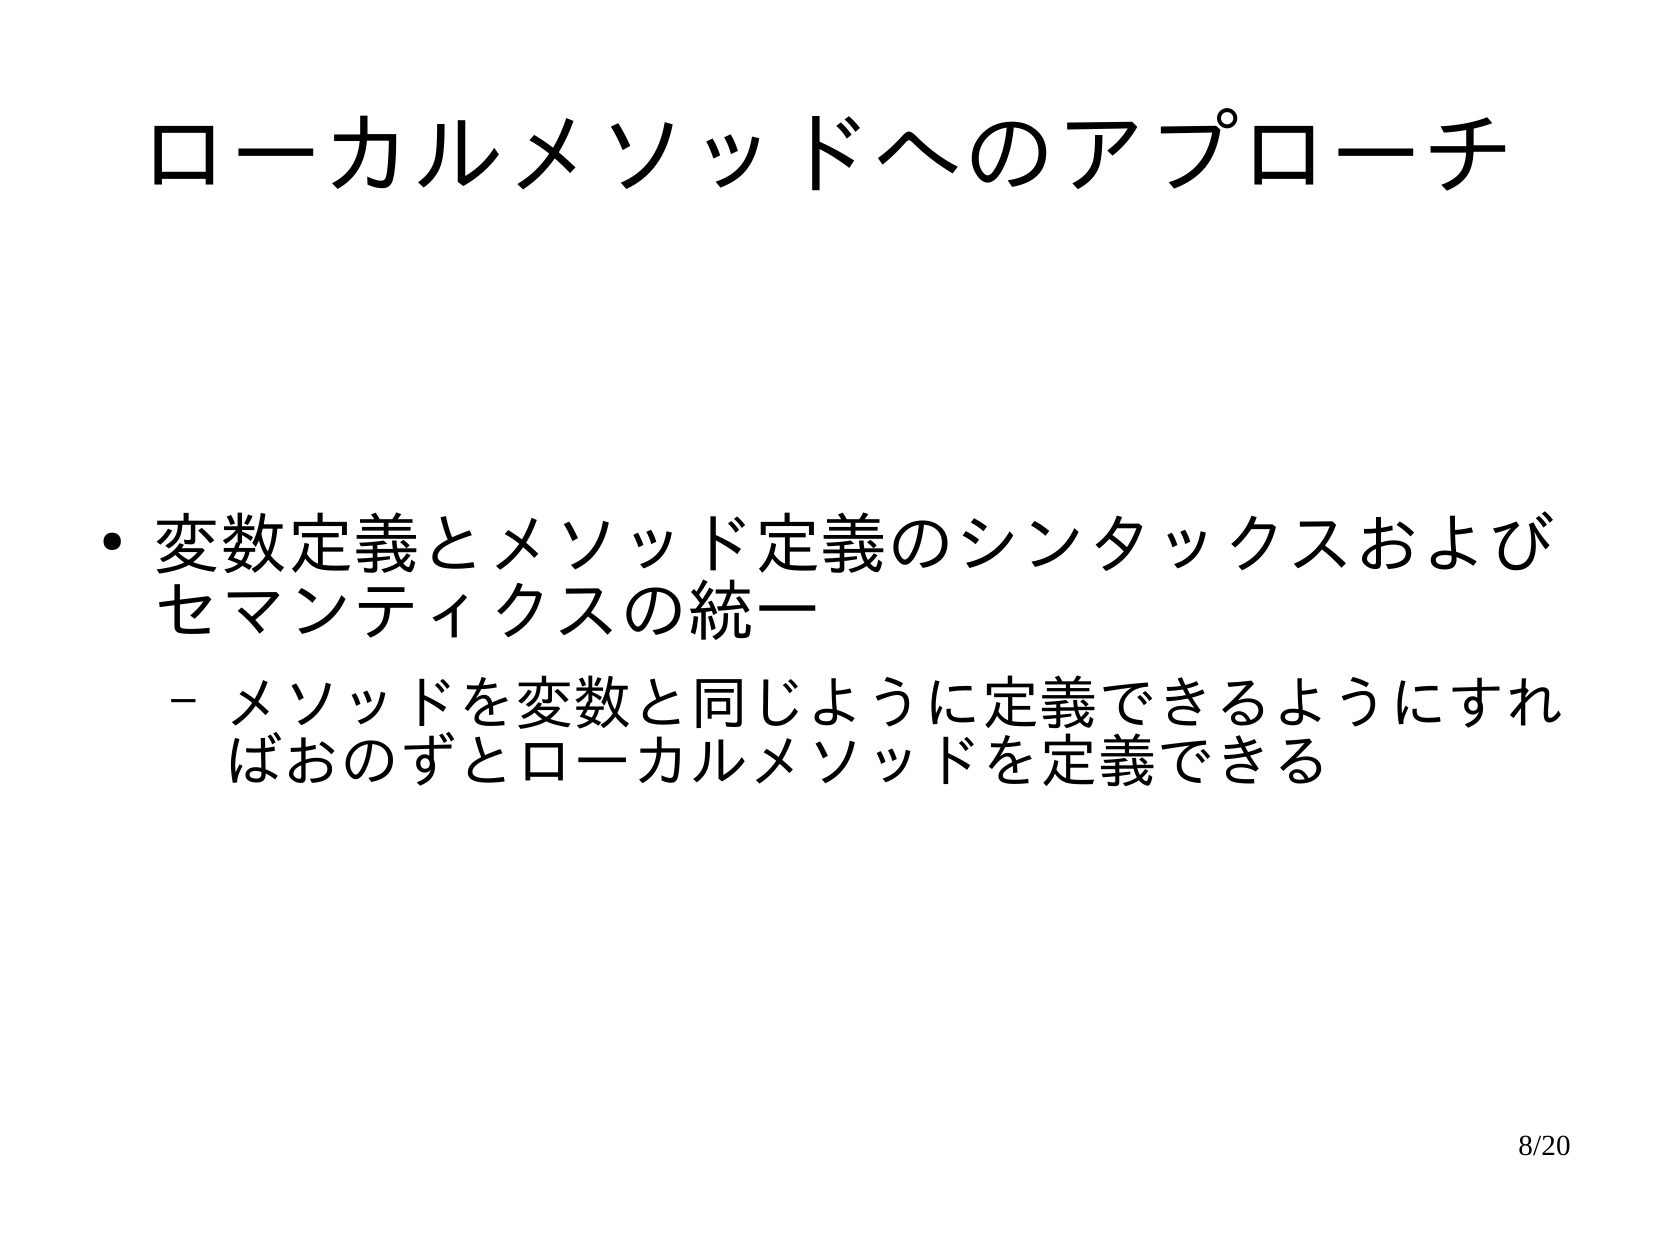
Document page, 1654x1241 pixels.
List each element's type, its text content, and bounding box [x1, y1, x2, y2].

list 変数定義とメソッド定義のシンタックスおよびセマンティクスの統一 メソッドを変数と同じように定義できるようにすればおのずとローカルメソッドを定義できる [82, 290, 1571, 1010]
title ローカルメソッドへのアプローチ [82, 49, 1571, 257]
